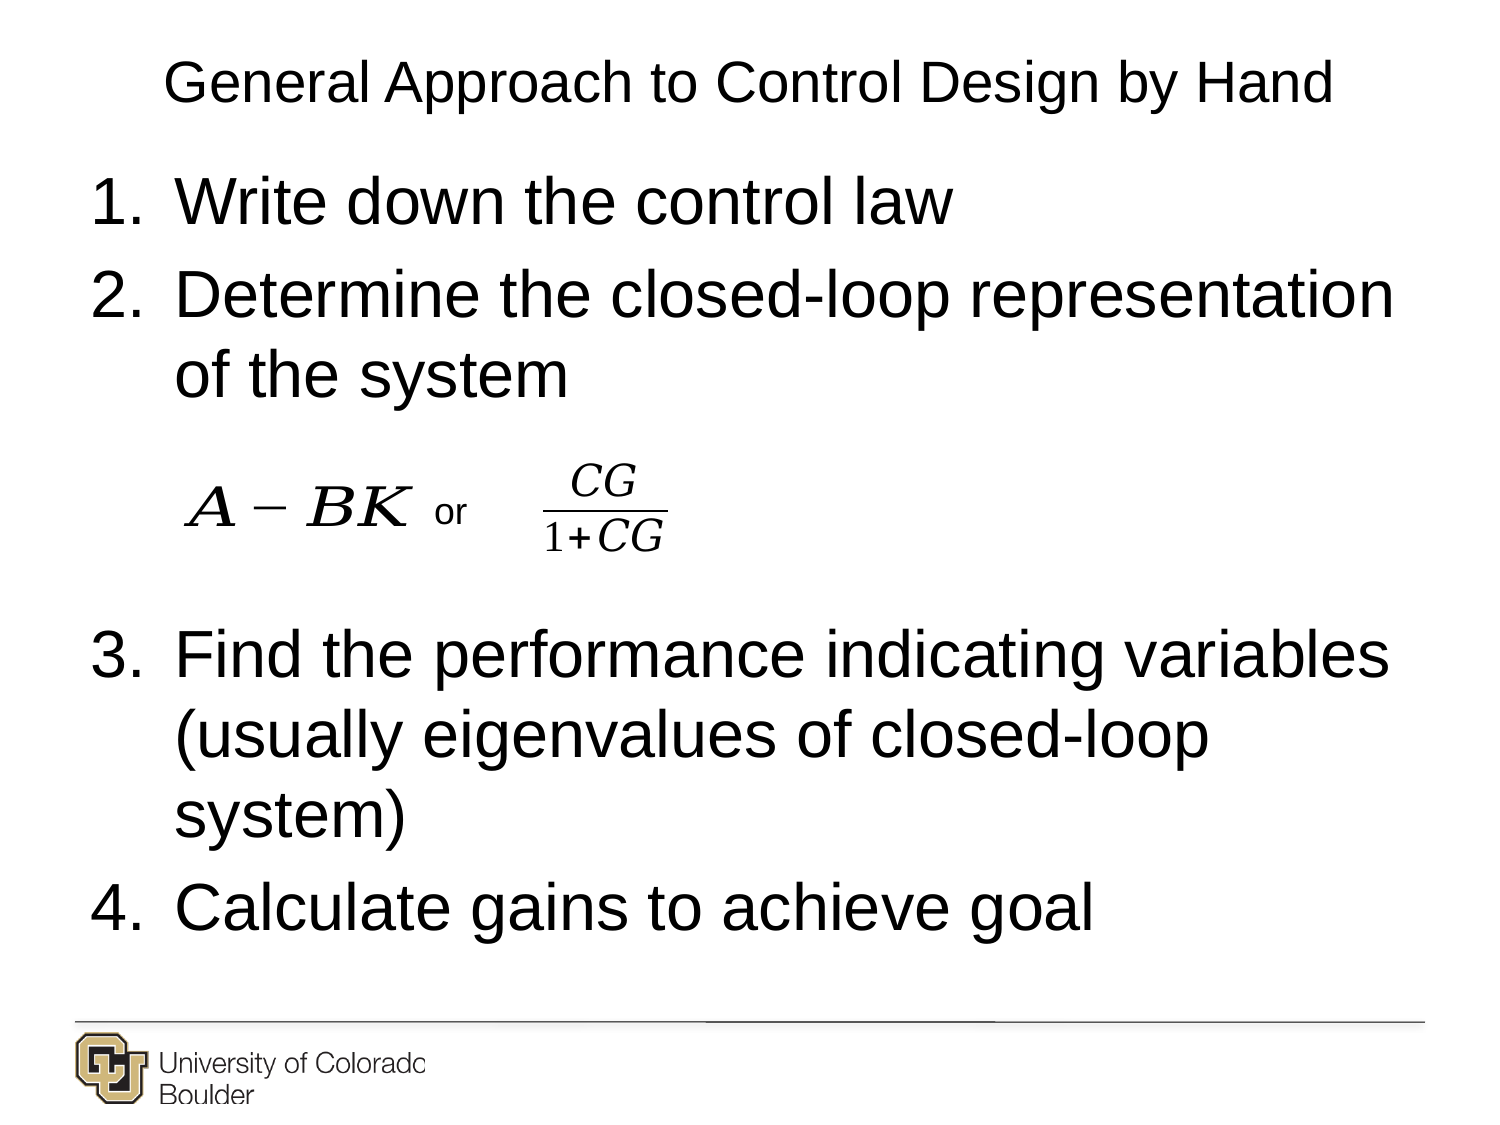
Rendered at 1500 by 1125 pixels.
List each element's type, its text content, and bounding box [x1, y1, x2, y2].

list Write down the control law Determine the closed-loop representation of the system Find the performance indicating variables (usually eigenvalues of closed-loop system) Calculate gains to achieve goal [75, 149, 1425, 1005]
text_box or [419, 479, 570, 540]
chart [164, 479, 419, 540]
title General Approach to Control Design by Hand [75, 18, 1425, 140]
chart [529, 457, 680, 563]
